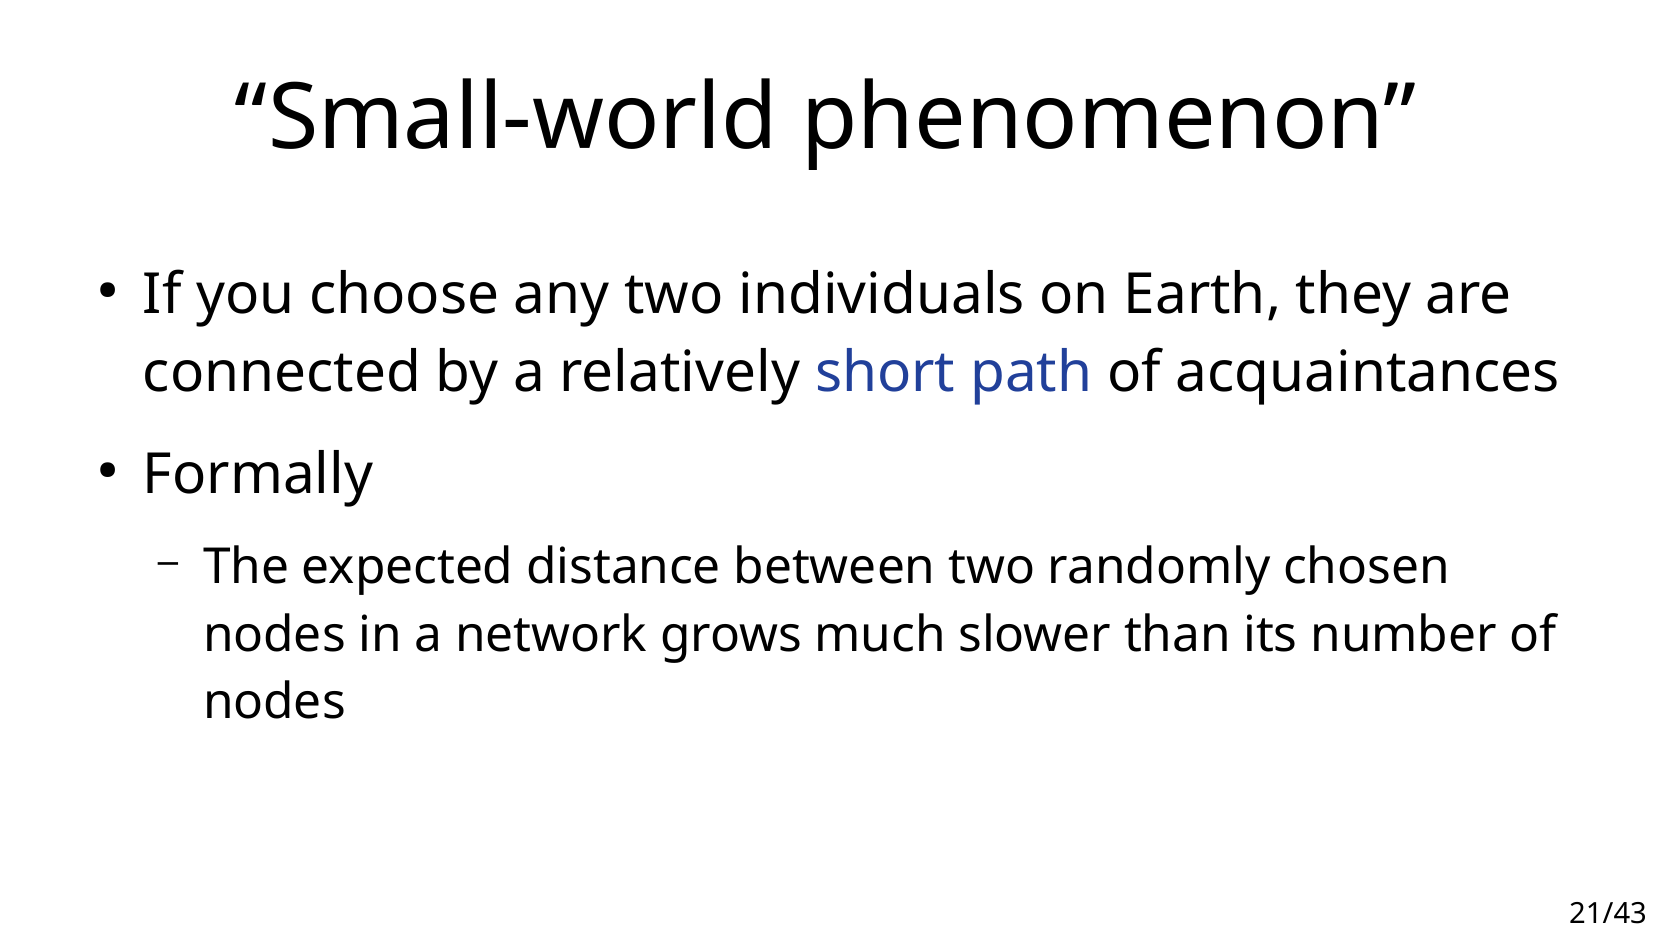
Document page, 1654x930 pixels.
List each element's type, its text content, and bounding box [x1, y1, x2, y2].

list If you choose any two individuals on Earth, they are connected by a relatively short path of acquaintances Formally The expected distance between two randomly chosen nodes in a network grows much slower than its number of nodes [82, 252, 1571, 793]
title “Small-world phenomenon” [82, 1, 1571, 225]
